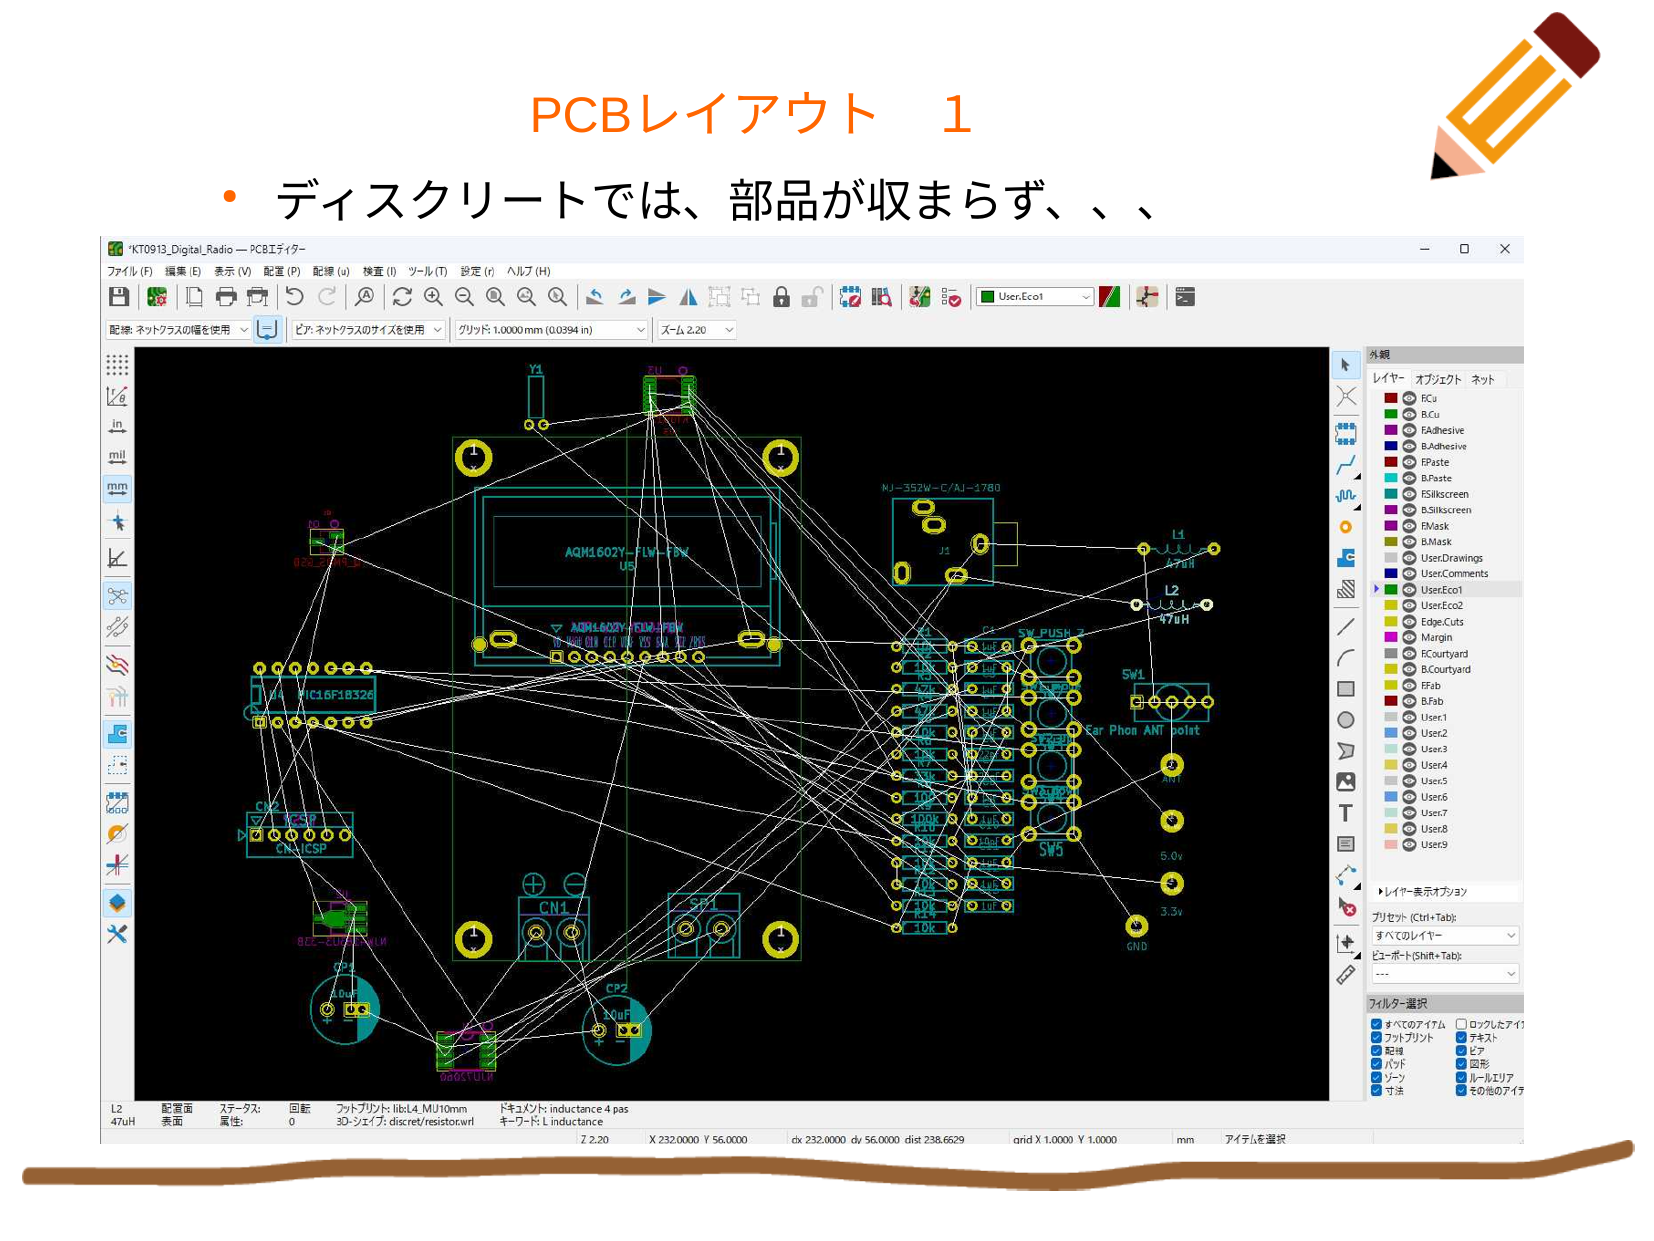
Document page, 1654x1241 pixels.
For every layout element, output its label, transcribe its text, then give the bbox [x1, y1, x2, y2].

picture [22, 236, 1635, 1191]
title PCBレイアウト １ [82, 49, 1430, 172]
list ディスクリートでは、部品が収まらず、、、 [203, 164, 1362, 236]
picture [1430, 12, 1601, 181]
